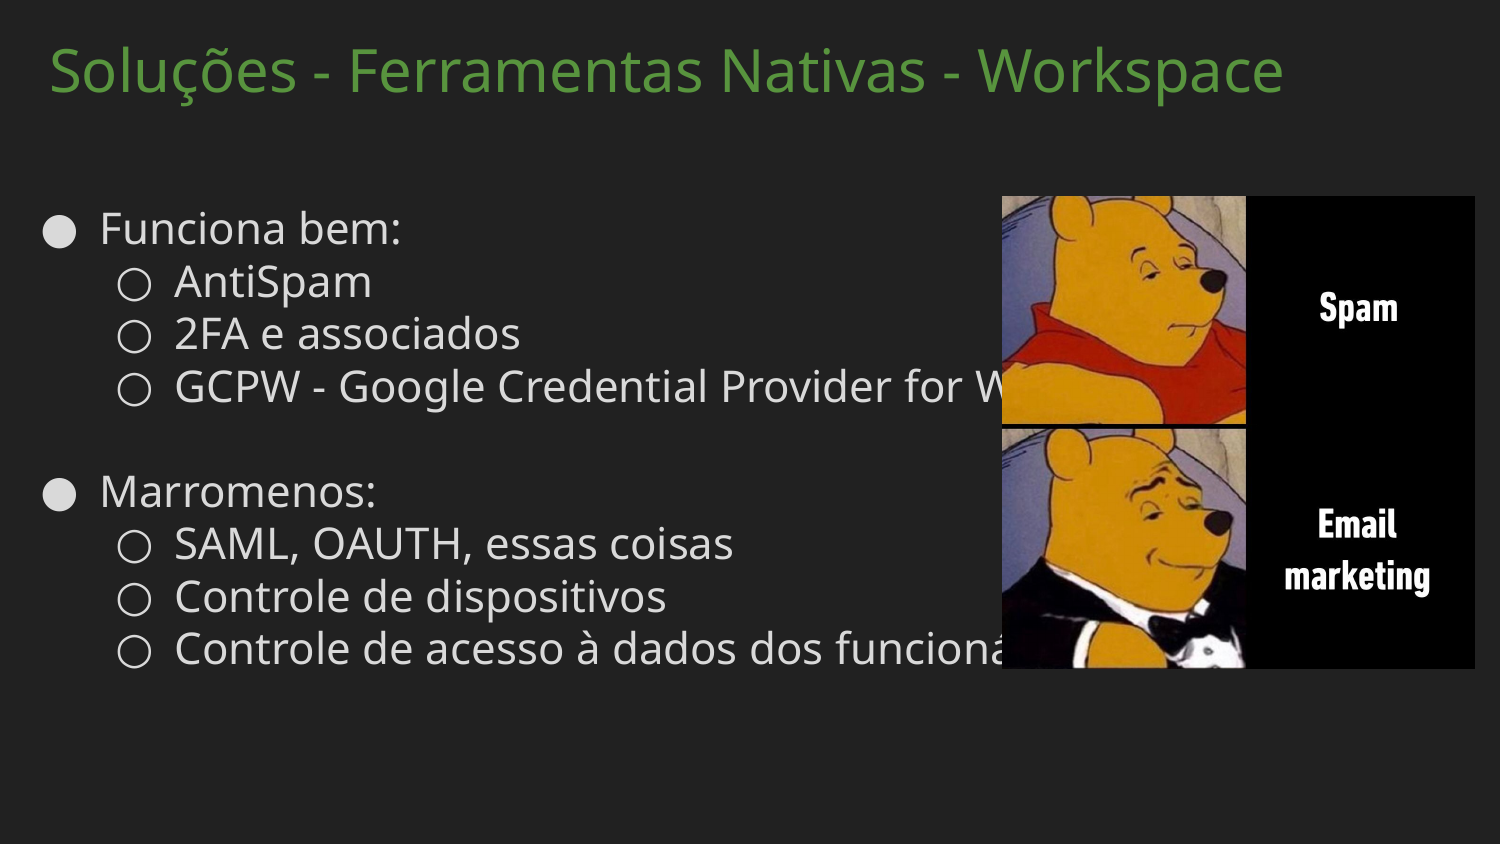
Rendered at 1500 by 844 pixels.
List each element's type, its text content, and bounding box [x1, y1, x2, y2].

title Soluções - Ferramentas Nativas - Workspace [34, 17, 1432, 168]
picture [1002, 196, 1475, 669]
text_box Funciona bem: AntiSpam 2FA e associados GCPW - Google Credential Provider for Windows Marromenos: SAML, OAUTH, essas coisas Controle de dispositivos Controle de acesso à dados dos funcionários [9, 185, 1391, 844]
